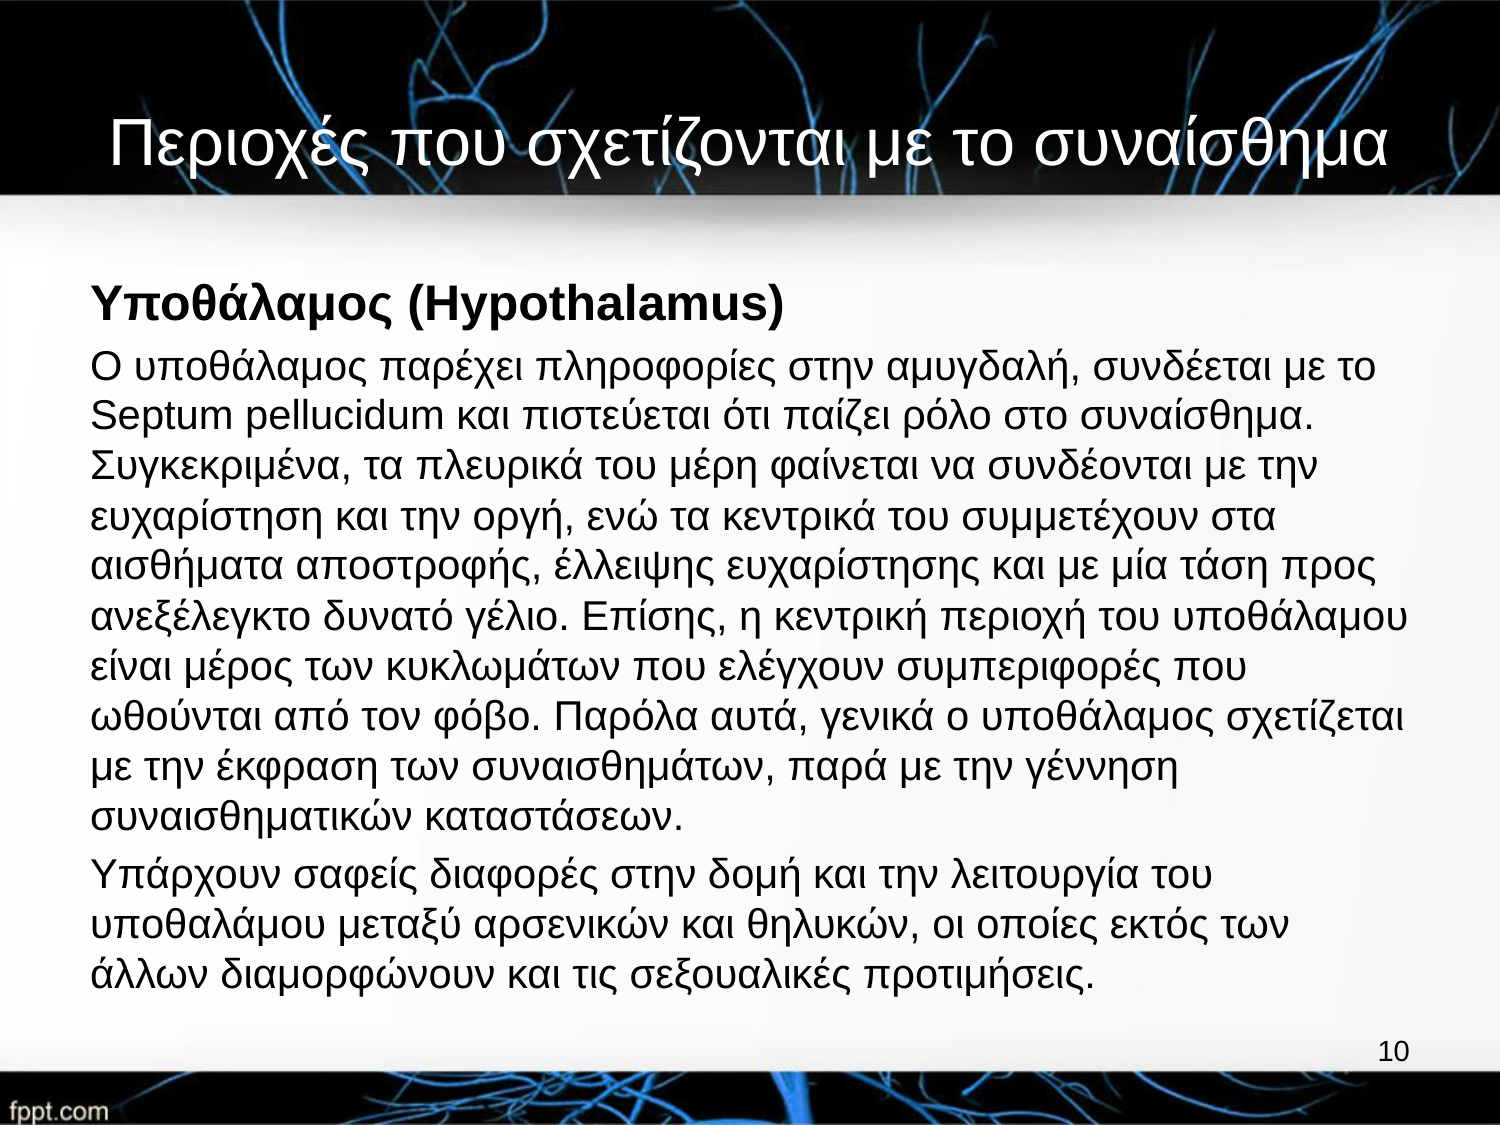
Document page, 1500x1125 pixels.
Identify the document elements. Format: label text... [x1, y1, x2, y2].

title Περιοχές που σχετίζονται με το συναίσθημα [75, 45, 1425, 233]
list Υποθάλαμος (Hypothalamus) Ο υποθάλαμος παρέχει πληροφορίες στην αμυγδαλή, συνδέεται με το Septum pellucidum και πιστεύεται ότι παίζει ρόλο στο συναίσθημα. Συγκεκριμένα, τα πλευρικά του μέρη φαίνεται να συνδέονται με την ευχαρίστηση και την οργή, ενώ τα κεντρικά του συμμετέχουν στα αισθήματα αποστροφής, έλλειψης ευχαρίστησης και με μία τάση προς ανεξέλεγκτο δυνατό γέλιο. Επίσης, η κεντρική περιοχή του υποθάλαμου είναι μέρος των κυκλωμάτων που ελέγχουν συμπεριφορές που ωθούνται από τον φόβο. Παρόλα αυτά, γενικά ο υποθάλαμος σχετίζεται με την έκφραση των συναισθημάτων, παρά με την γέννηση συναισθηματικών καταστάσεων. Υπάρχουν σαφείς διαφορές στην δομή και την λειτουργία του υποθαλάμου μεταξύ αρσενικών και θηλυκών, οι οποίες εκτός των άλλων διαμορφώνουν και τις σεξουαλικές προτιμήσεις. [75, 262, 1425, 1005]
picture [0, 0, 1500, 1125]
